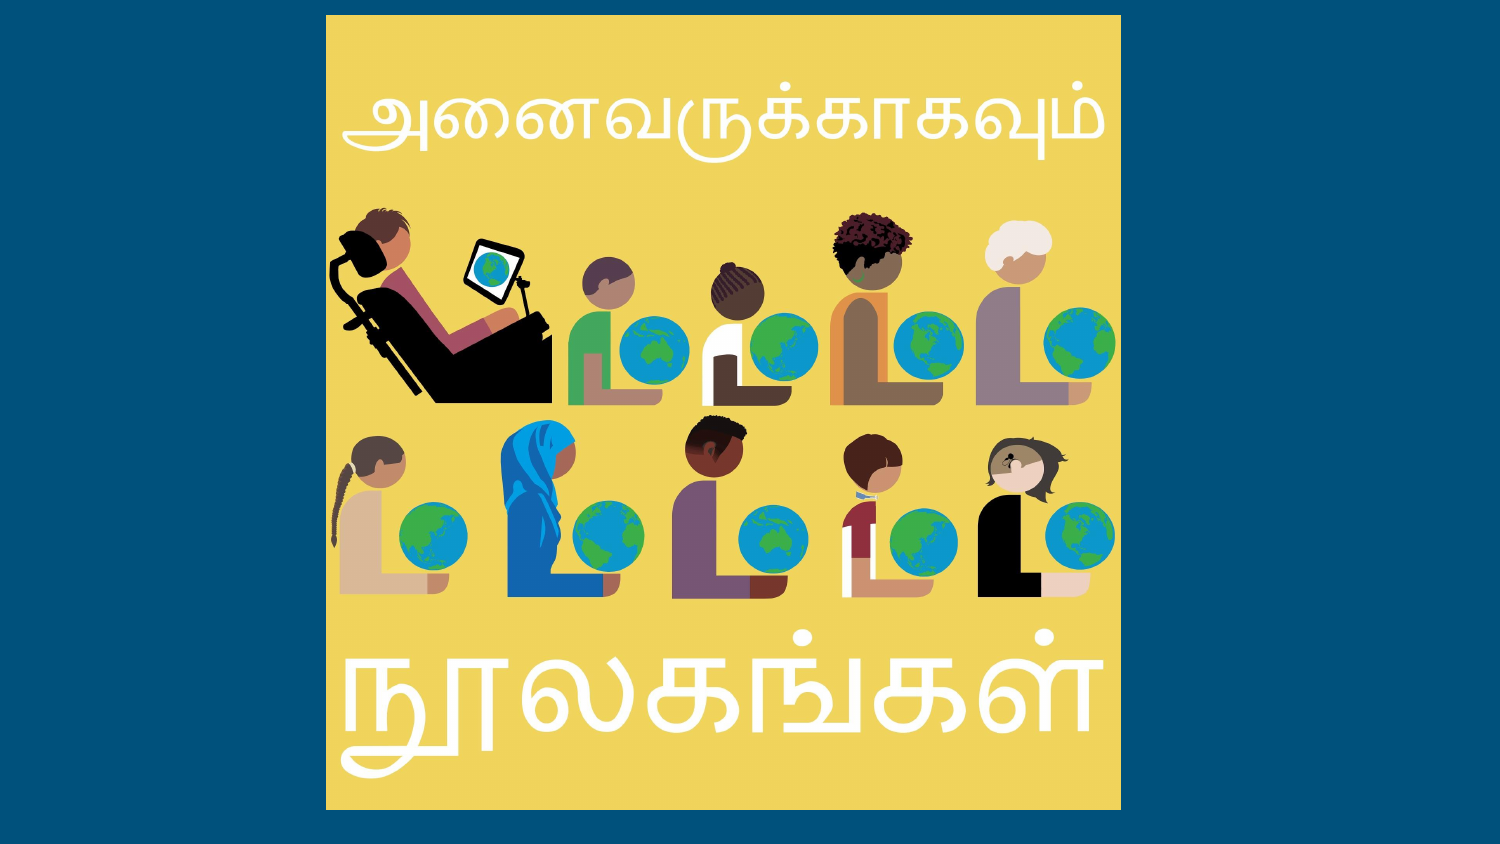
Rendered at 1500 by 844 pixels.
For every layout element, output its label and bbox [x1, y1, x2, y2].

picture [327, 16, 1120, 809]
